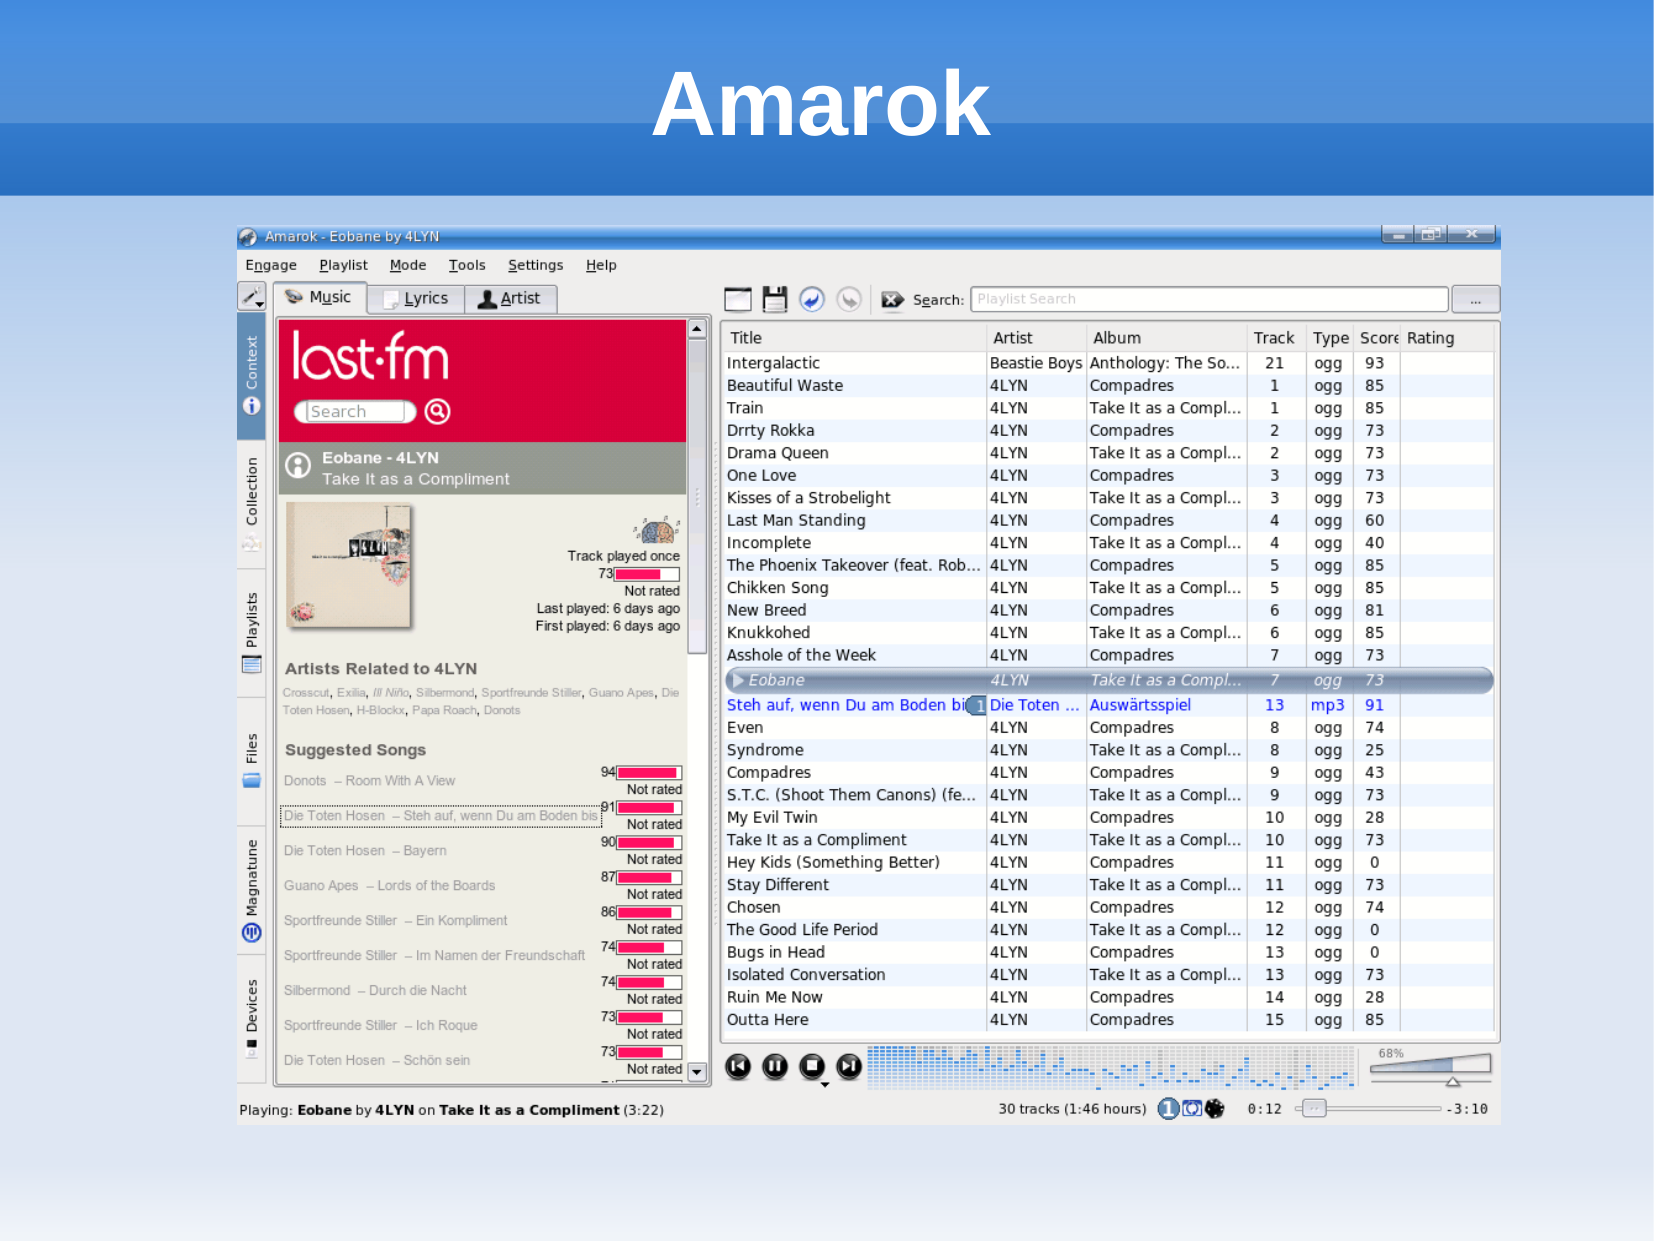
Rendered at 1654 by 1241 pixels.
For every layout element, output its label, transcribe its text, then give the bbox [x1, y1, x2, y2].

picture [0, 0, 1654, 1241]
title Amarok [76, 7, 1565, 200]
